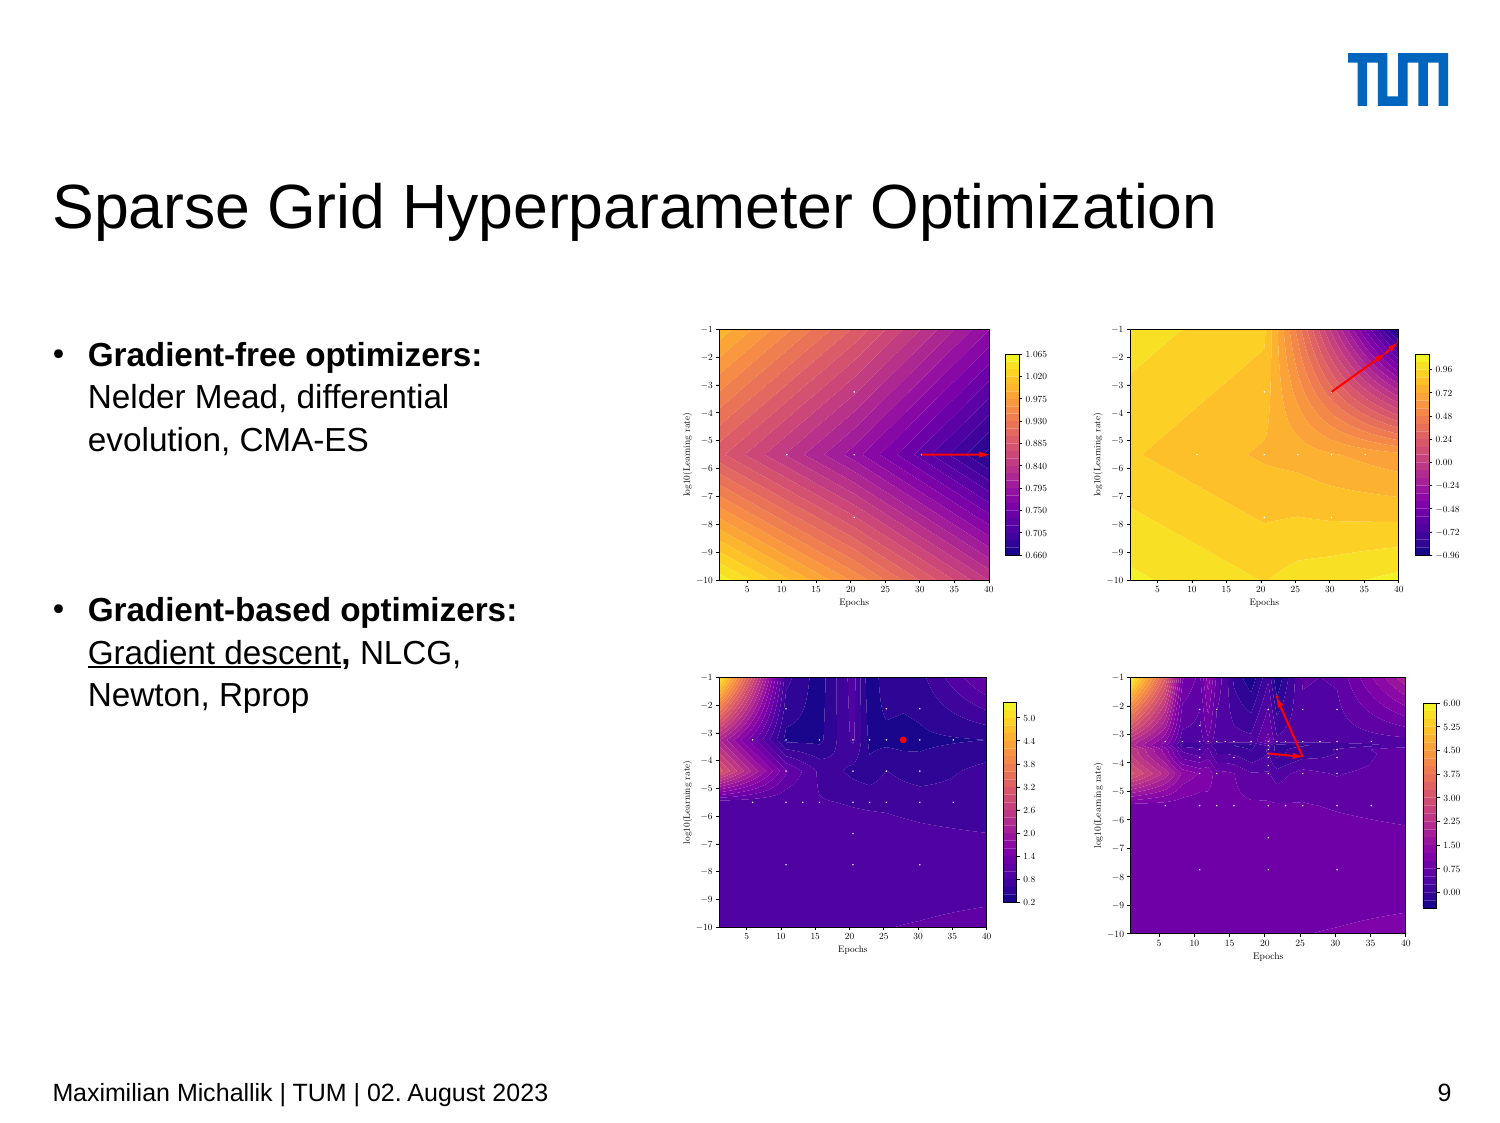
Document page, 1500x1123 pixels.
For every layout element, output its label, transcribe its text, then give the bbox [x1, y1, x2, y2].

picture [1086, 666, 1468, 969]
list Gradient-free optimizers: Nelder Mead, differential evolution, CMA-ES Gradient-based optimizers: Gradient descent, NLCG, Newton, Rprop [52, 330, 567, 996]
picture [676, 667, 1043, 961]
picture [676, 318, 1055, 615]
title Sparse Grid Hyperparameter Optimization [52, 171, 1453, 242]
picture [1086, 318, 1467, 615]
